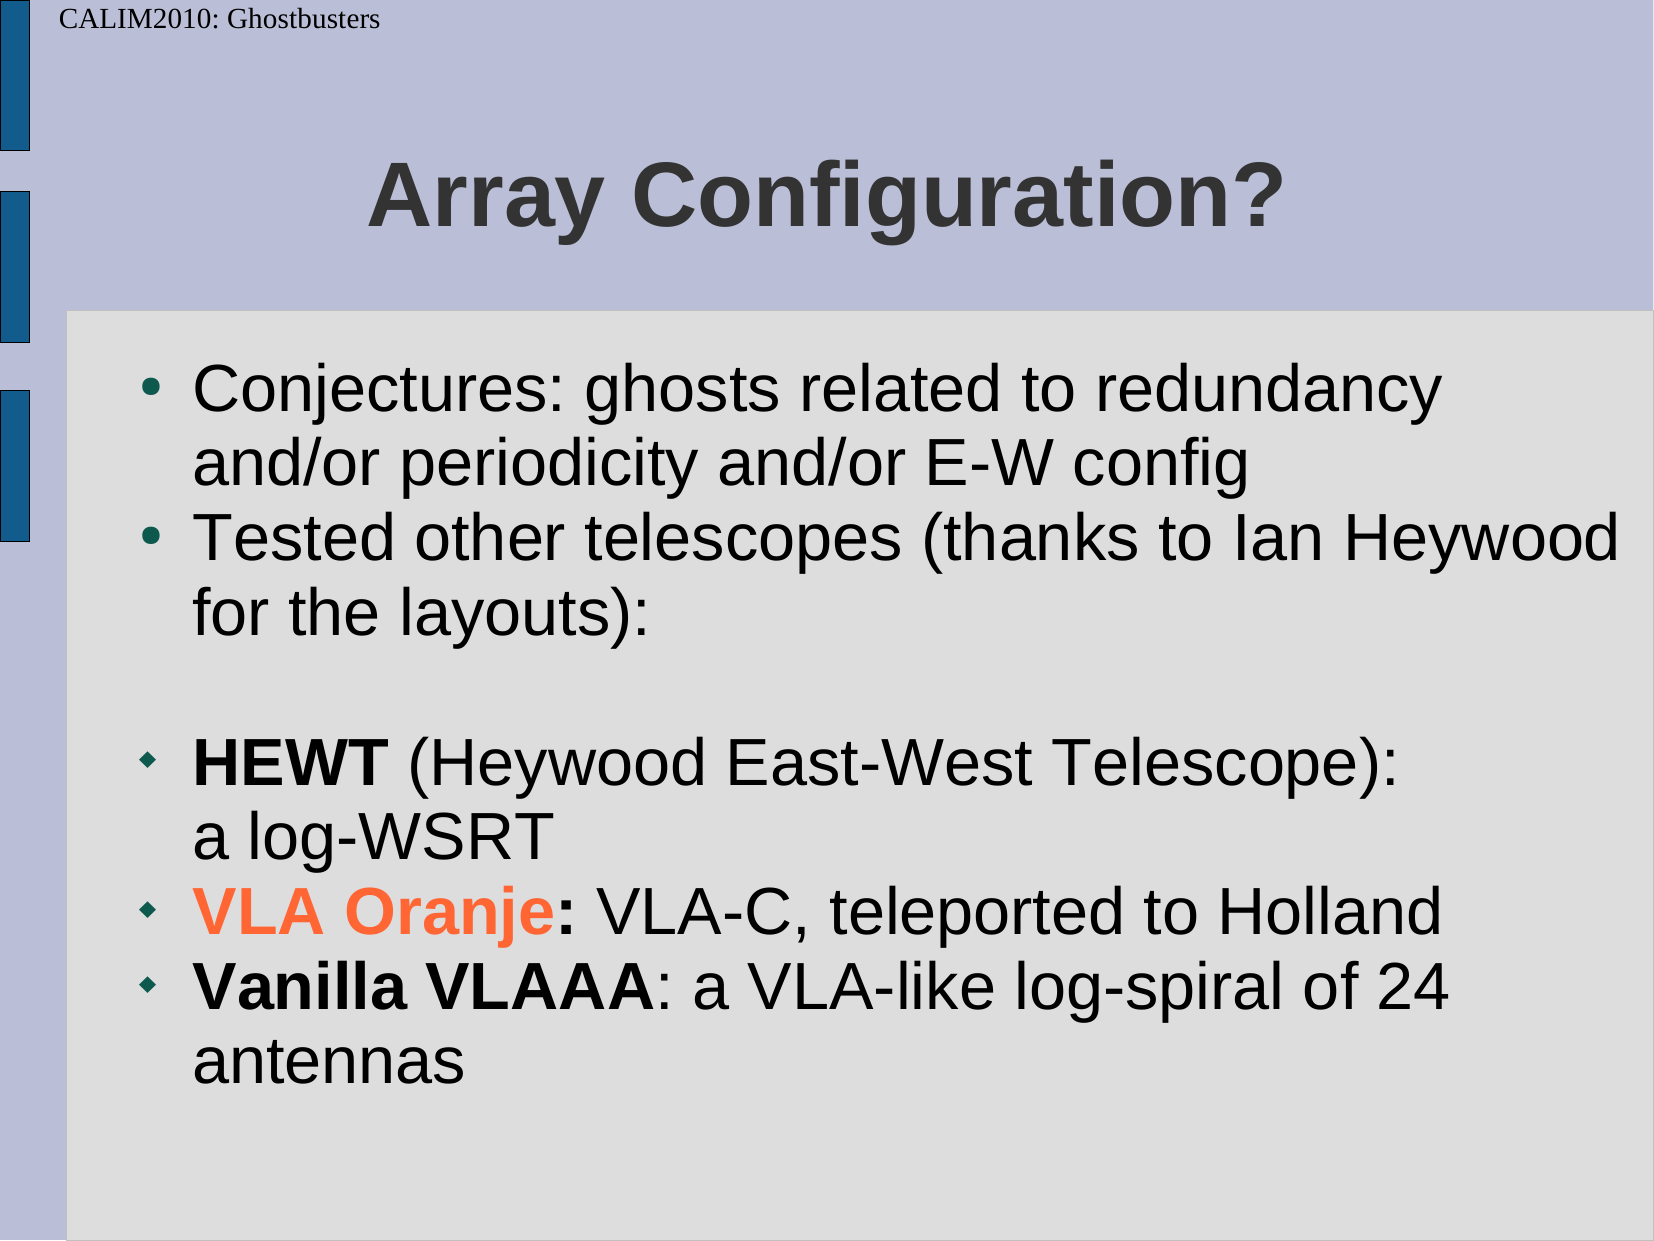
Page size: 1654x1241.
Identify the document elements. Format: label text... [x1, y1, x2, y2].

title Array Configuration? [121, 91, 1534, 299]
list Conjectures: ghosts related to redundancy and/or periodicity and/or E-W config Tested other telescopes (thanks to Ian Heywood for the layouts): HEWT (Heywood East-West Telescope): a log-WSRT VLA Oranje: VLA-C, teleported to Holland Vanilla VLAAA: a VLA-like log-spiral of 24 antennas [121, 350, 1625, 1174]
